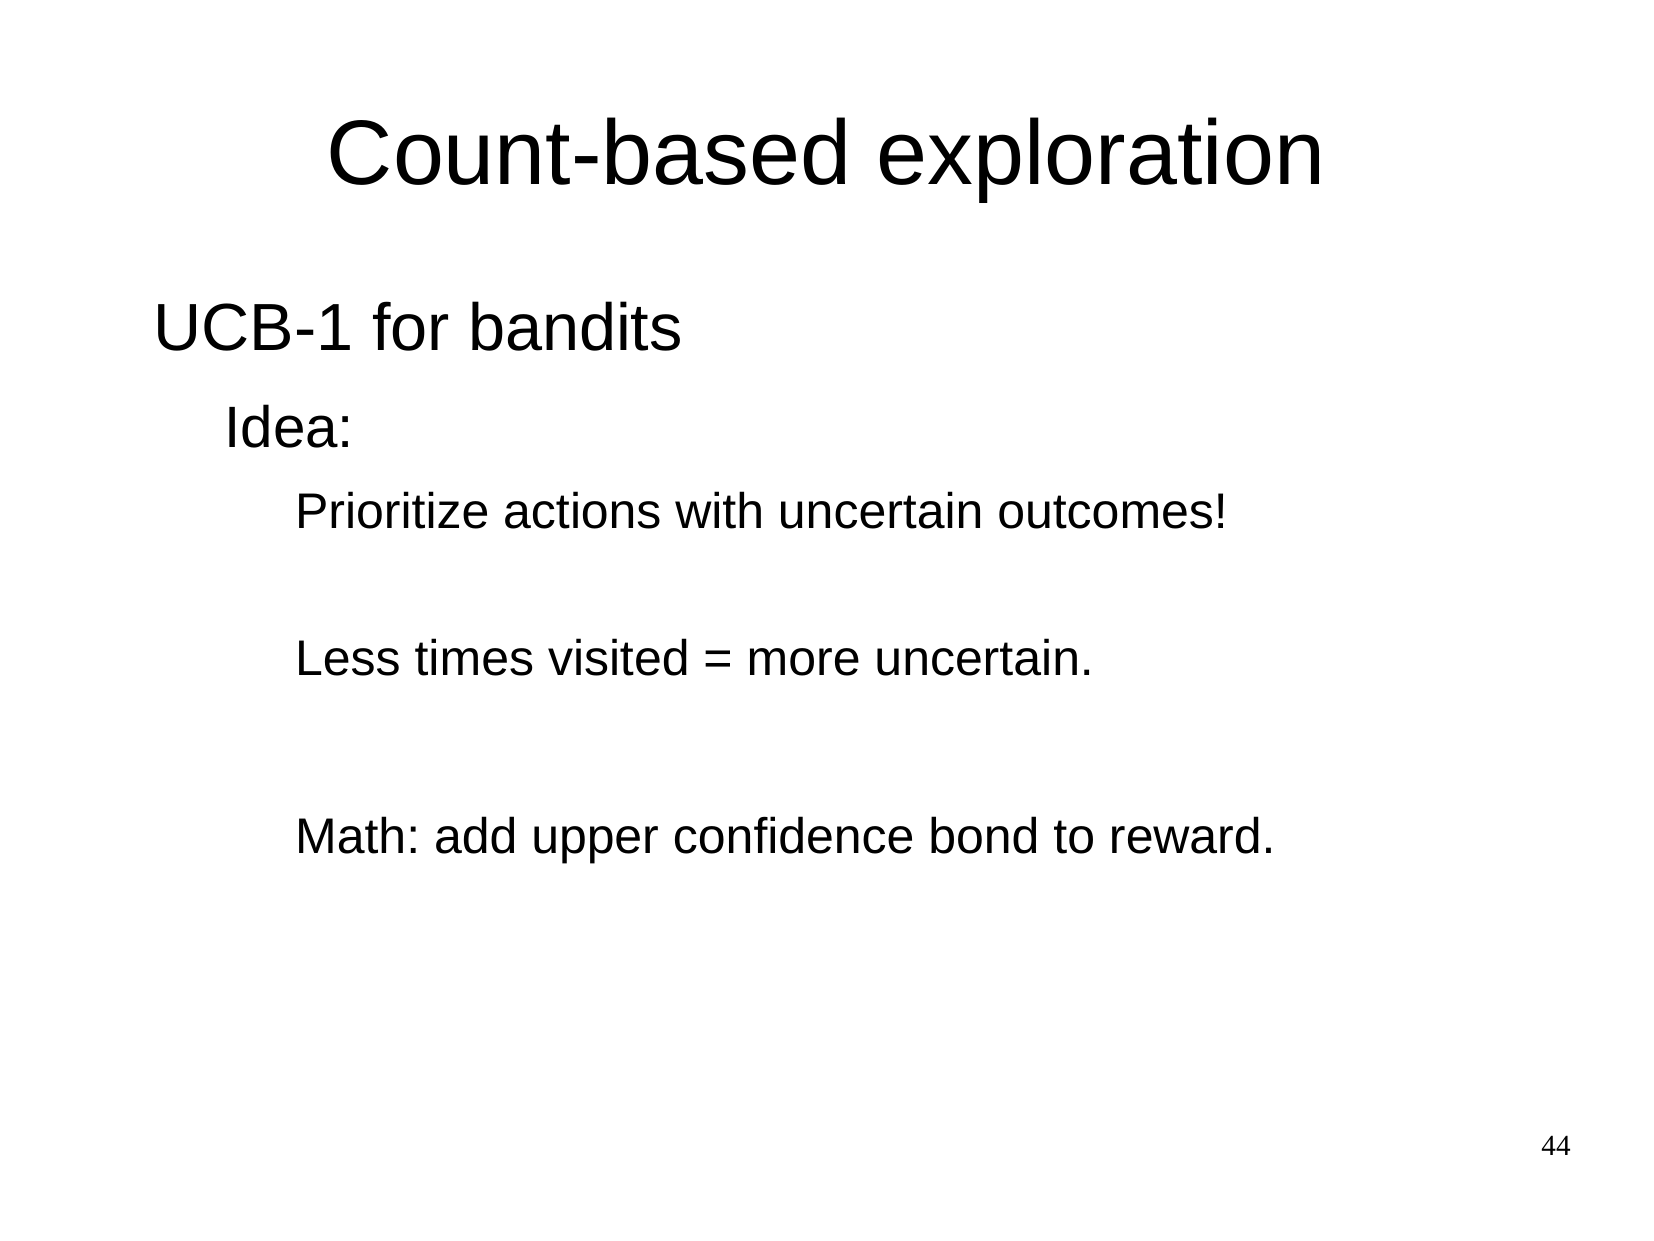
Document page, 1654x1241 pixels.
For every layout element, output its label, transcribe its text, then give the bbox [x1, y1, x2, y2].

list UCB-1 for bandits Idea: Prioritize actions with uncertain outcomes! Less times visited = more uncertain. Math: add upper confidence bond to reward. [82, 290, 1571, 1241]
title Count-based exploration [82, 49, 1571, 257]
